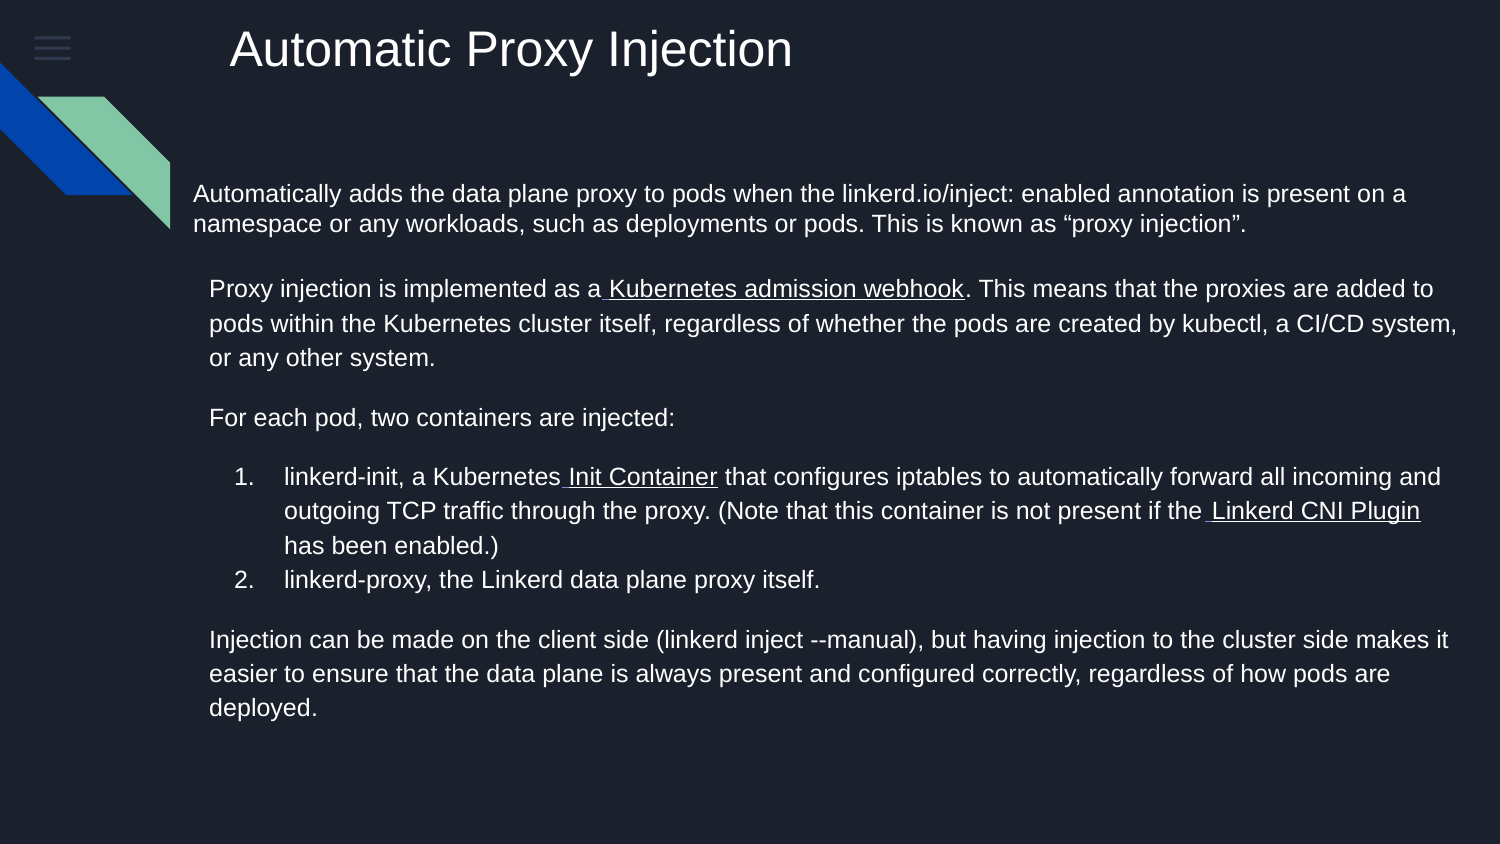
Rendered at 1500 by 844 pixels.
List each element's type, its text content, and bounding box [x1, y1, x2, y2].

text_box Automatically adds the data plane proxy to pods when the linkerd.io/inject: enabled annotation is present on a namespace or any workloads, such as deployments or pods. This is known as “proxy injection”. [178, 162, 1425, 253]
title Automatic Proxy Injection [214, 0, 1370, 143]
text_box Proxy injection is implemented as a Kubernetes admission webhook. This means that the proxies are added to pods within the Kubernetes cluster itself, regardless of whether the pods are created by kubectl, a CI/CD system, or any other system. For each pod, two containers are injected: linkerd-init, a Kubernetes Init Container that configures iptables to automatically forward all incoming and outgoing TCP traffic through the proxy. (Note that this container is not present if the Linkerd CNI Plugin has been enabled.) linkerd-proxy, the Linkerd data plane proxy itself. Injection can be made on the client side (linkerd inject --manual), but having injection to the cluster side makes it easier to ensure that the data plane is always present and configured correctly, regardless of how pods are deployed. [194, 253, 1478, 737]
